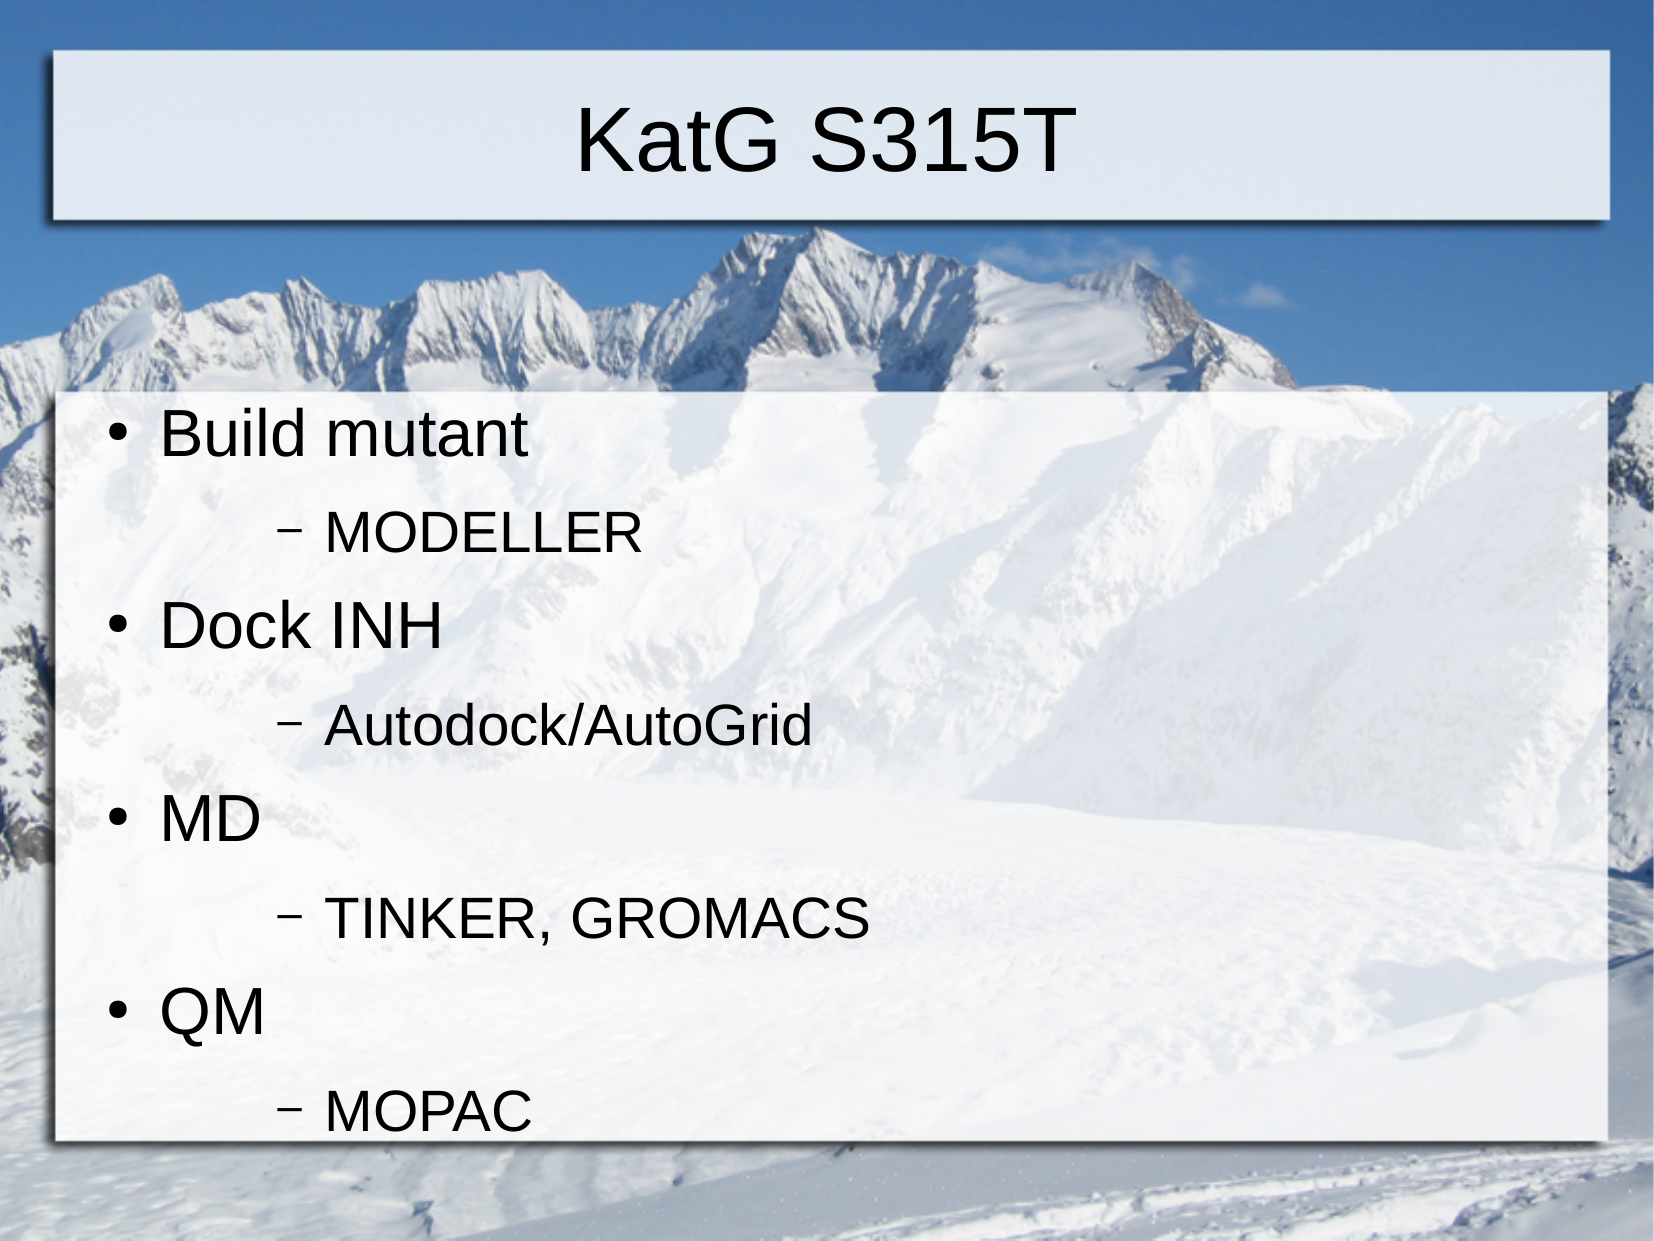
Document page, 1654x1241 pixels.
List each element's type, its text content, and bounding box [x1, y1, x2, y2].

title KatG S315T [59, 68, 1595, 212]
picture [0, 0, 1654, 1241]
list Build mutant MODELLER Dock INH Autodock/AutoGrid MD TINKER, GROMACS QM MOPAC [88, 395, 1571, 1200]
